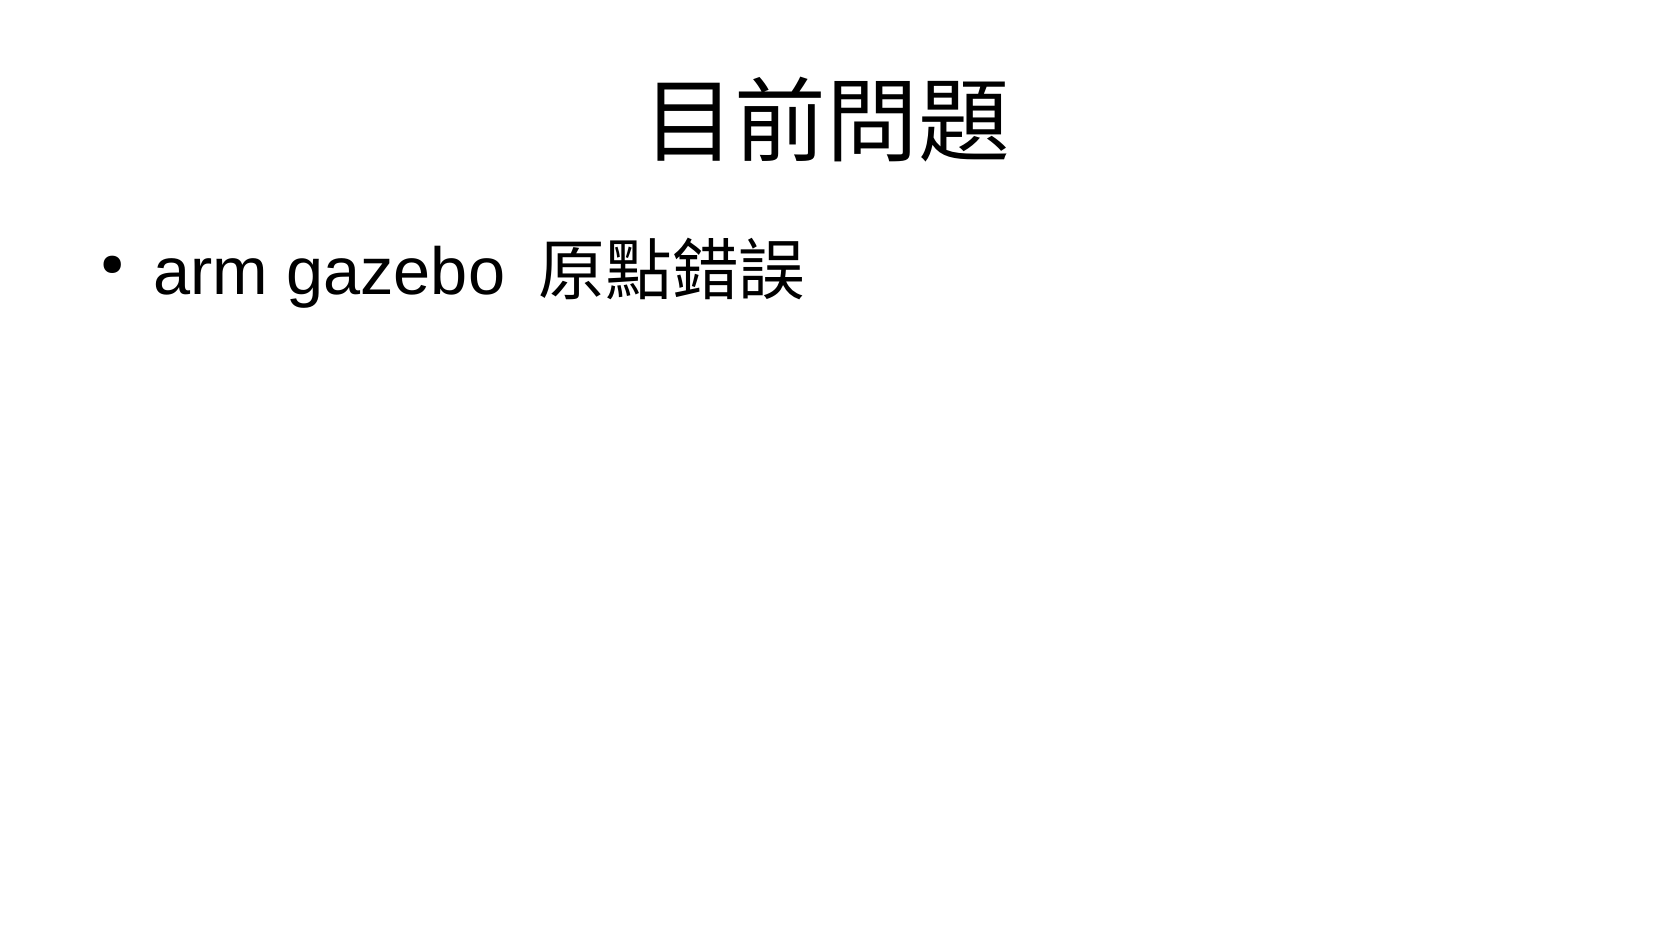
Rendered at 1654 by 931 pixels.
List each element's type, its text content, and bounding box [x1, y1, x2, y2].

list arm gazebo 原點錯誤 [82, 217, 809, 758]
title 目前問題 [82, 37, 1571, 193]
